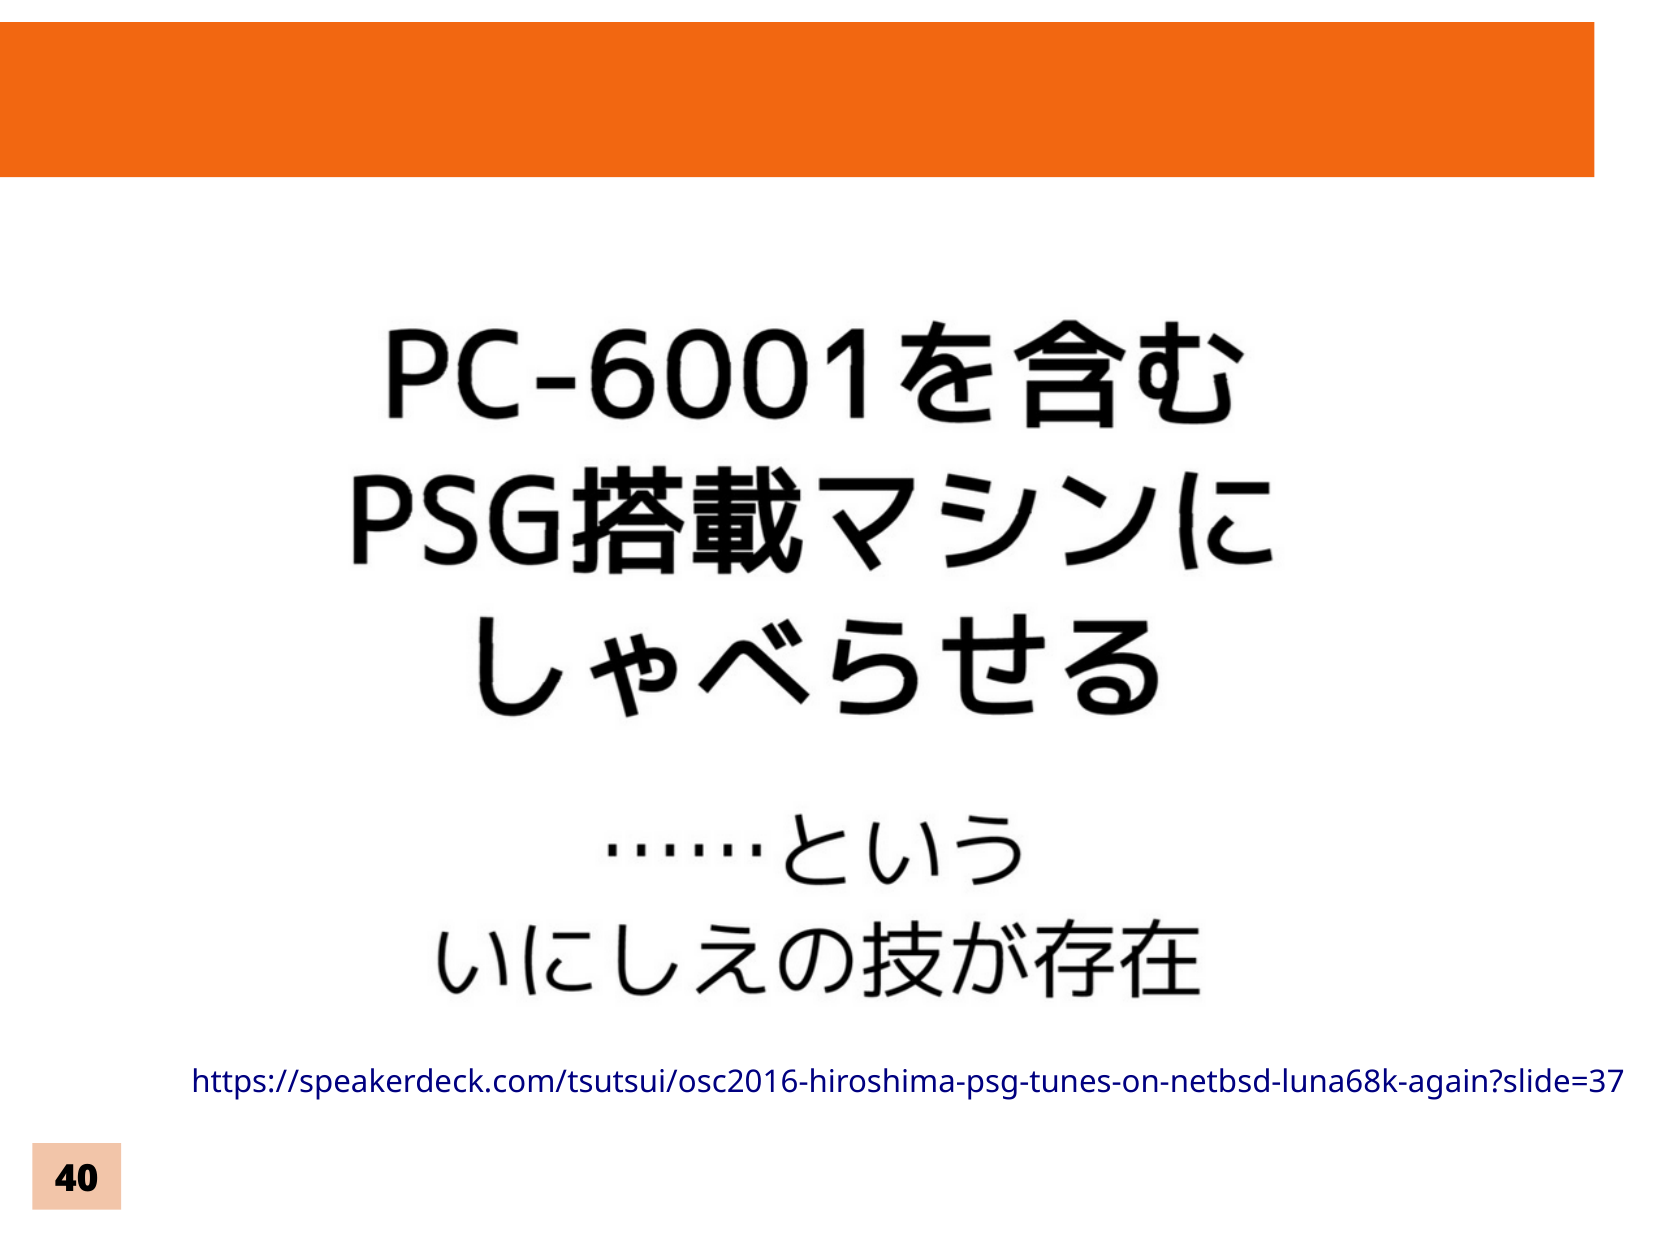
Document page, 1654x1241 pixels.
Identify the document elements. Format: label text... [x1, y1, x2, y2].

text_box https://speakerdeck.com/tsutsui/osc2016-hiroshima-psg-tunes-on-netbsd-luna68k-again?slide=37 [0, 1052, 1642, 1123]
picture [199, 201, 1425, 1052]
